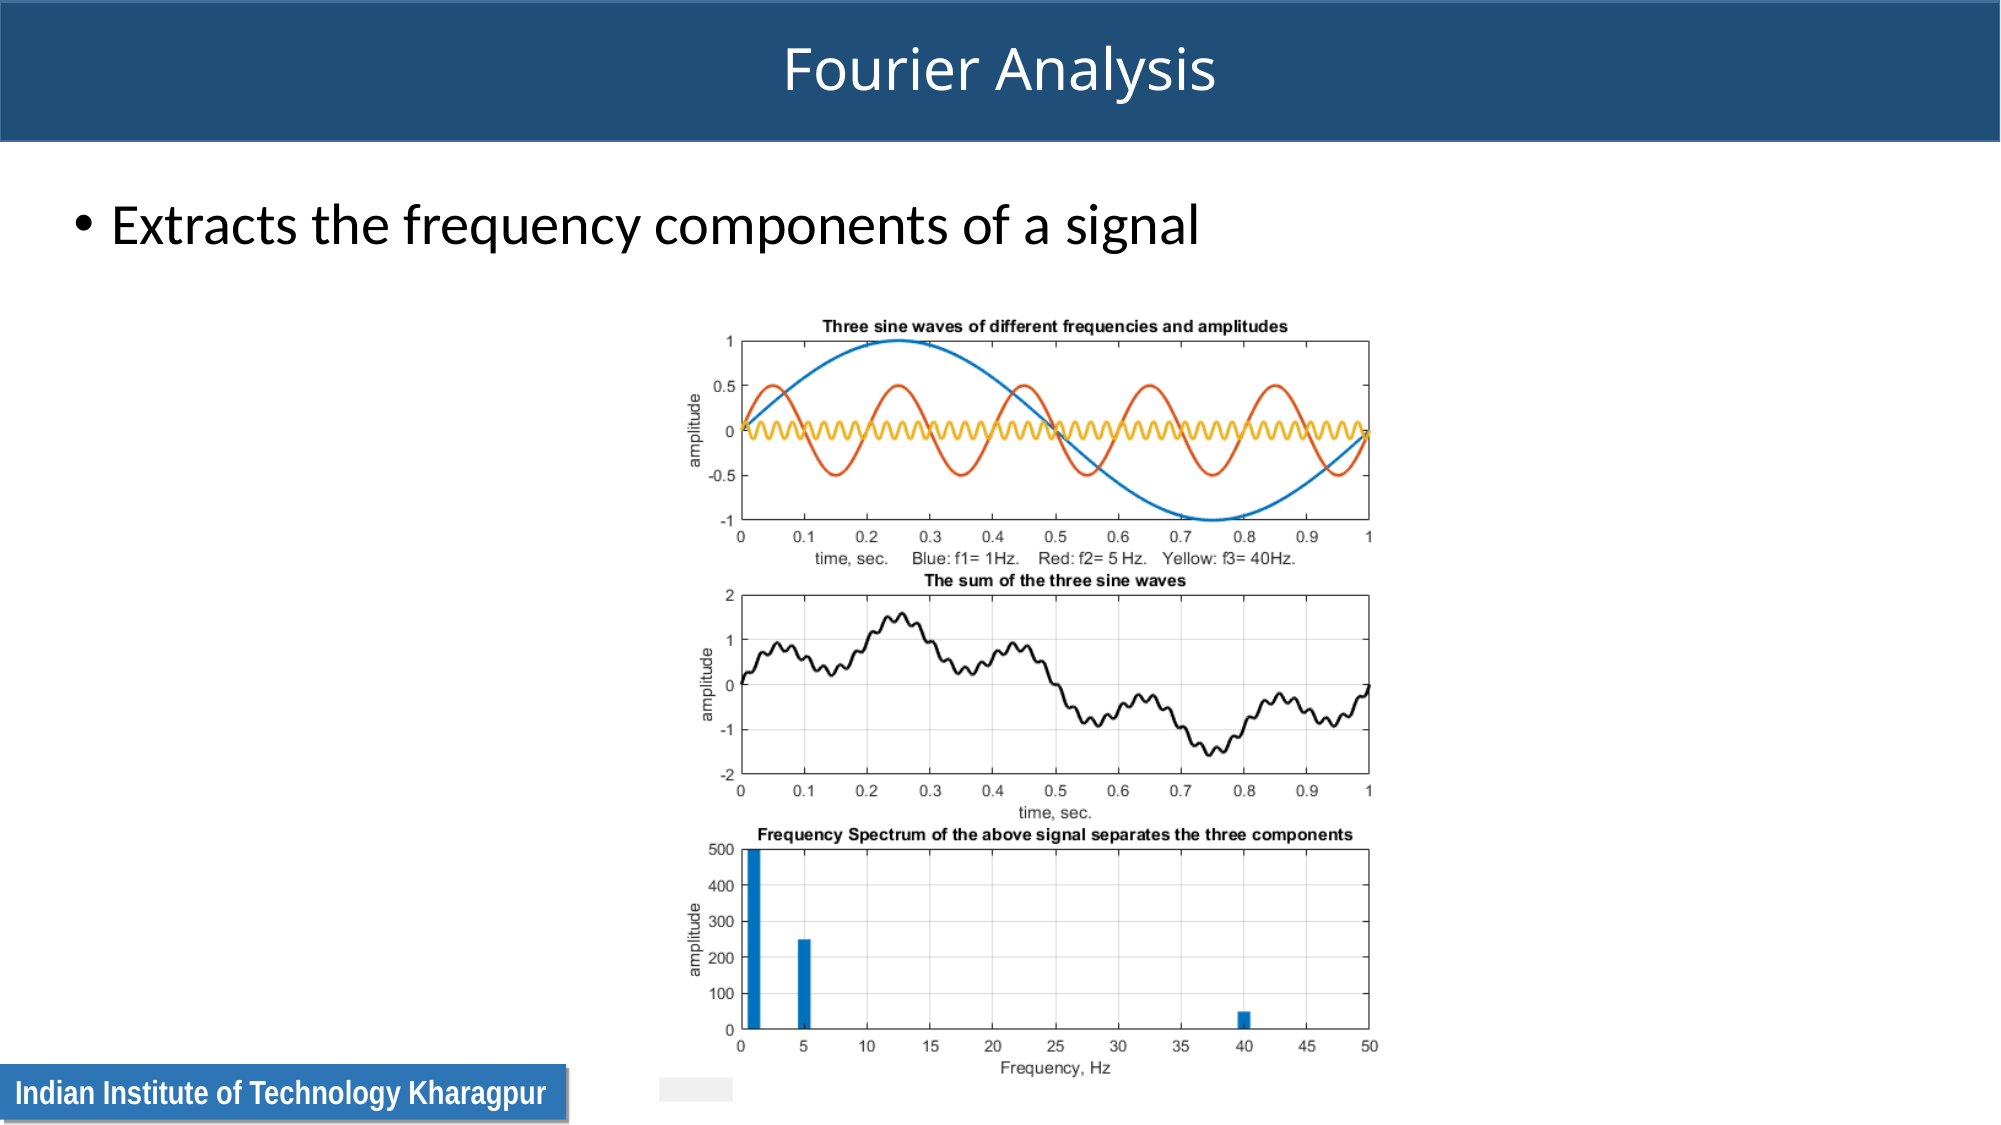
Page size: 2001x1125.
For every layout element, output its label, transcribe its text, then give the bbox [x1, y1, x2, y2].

list Extracts the frequency components of a signal [58, 186, 1954, 1065]
title Fourier Analysis [0, 1, 2000, 141]
picture [636, 276, 1447, 1125]
